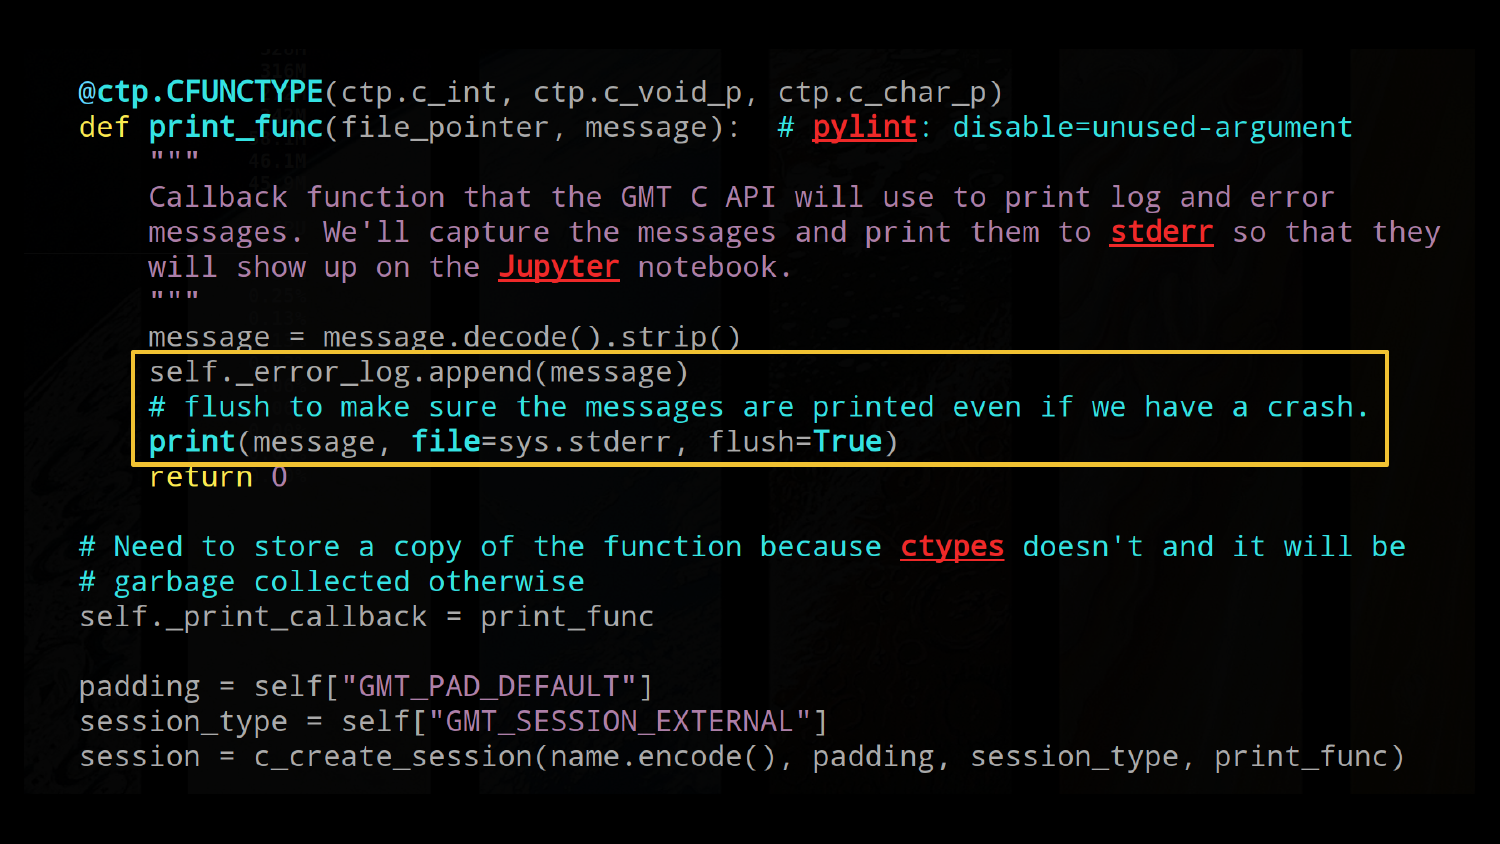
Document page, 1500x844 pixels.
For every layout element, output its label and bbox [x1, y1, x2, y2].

picture [24, 49, 1475, 794]
